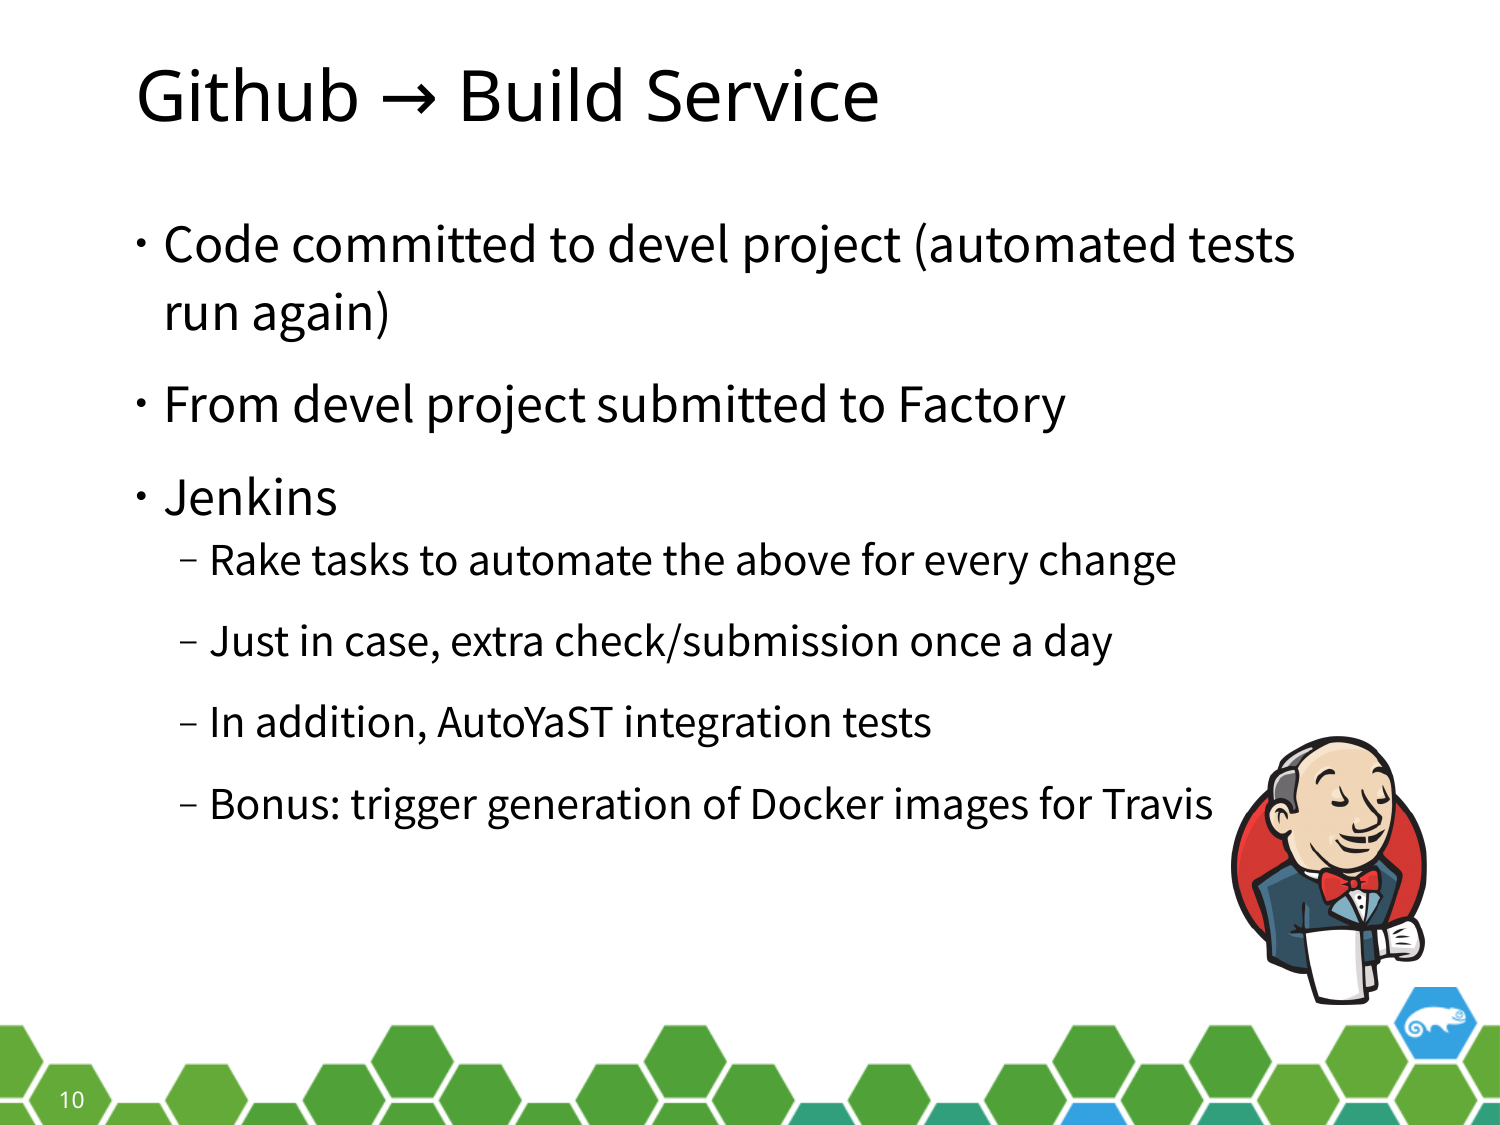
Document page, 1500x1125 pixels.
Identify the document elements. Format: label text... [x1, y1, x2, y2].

picture [0, 736, 1500, 1125]
title Github → Build Service [135, 12, 1372, 175]
list Code committed to devel project (automated tests run again) From devel project submitted to Factory Jenkins Rake tasks to automate the above for every change Just in case, extra check/submission once a day In addition, AutoYaST integration tests Bonus: trigger generation of Docker images for Travis [135, 208, 1372, 862]
